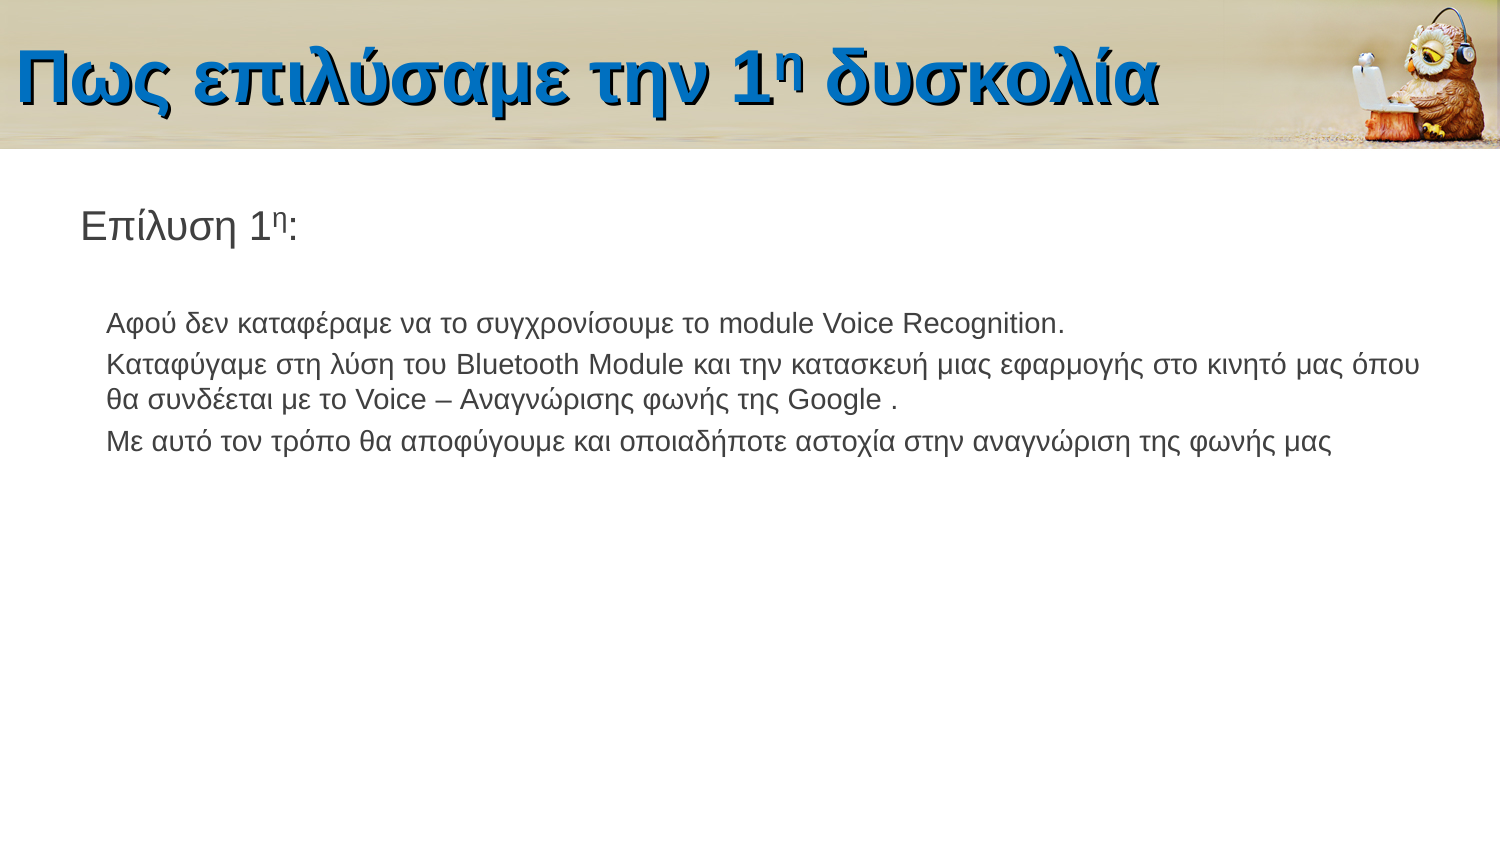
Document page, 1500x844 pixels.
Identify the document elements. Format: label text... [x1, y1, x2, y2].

title Πως επιλύσαμε την 1η δυσκολία [0, 0, 1500, 146]
list Επίλυση 1η: [64, 185, 1459, 262]
list Αφού δεν καταφέραμε να το συγχρονίσουμε το module Voice Recognition. Καταφύγαμε στη λύση του Bluetooth Module και την κατασκευή μιας εφαρμογής στο κινητό μας όπου θα συνδέεται με το Voice – Αναγνώρισης φωνής της Google . Με αυτό τον τρόπο θα αποφύγουμε και οποιαδήποτε αστοχία στην αναγνώριση της φωνής μας [41, 296, 1461, 789]
